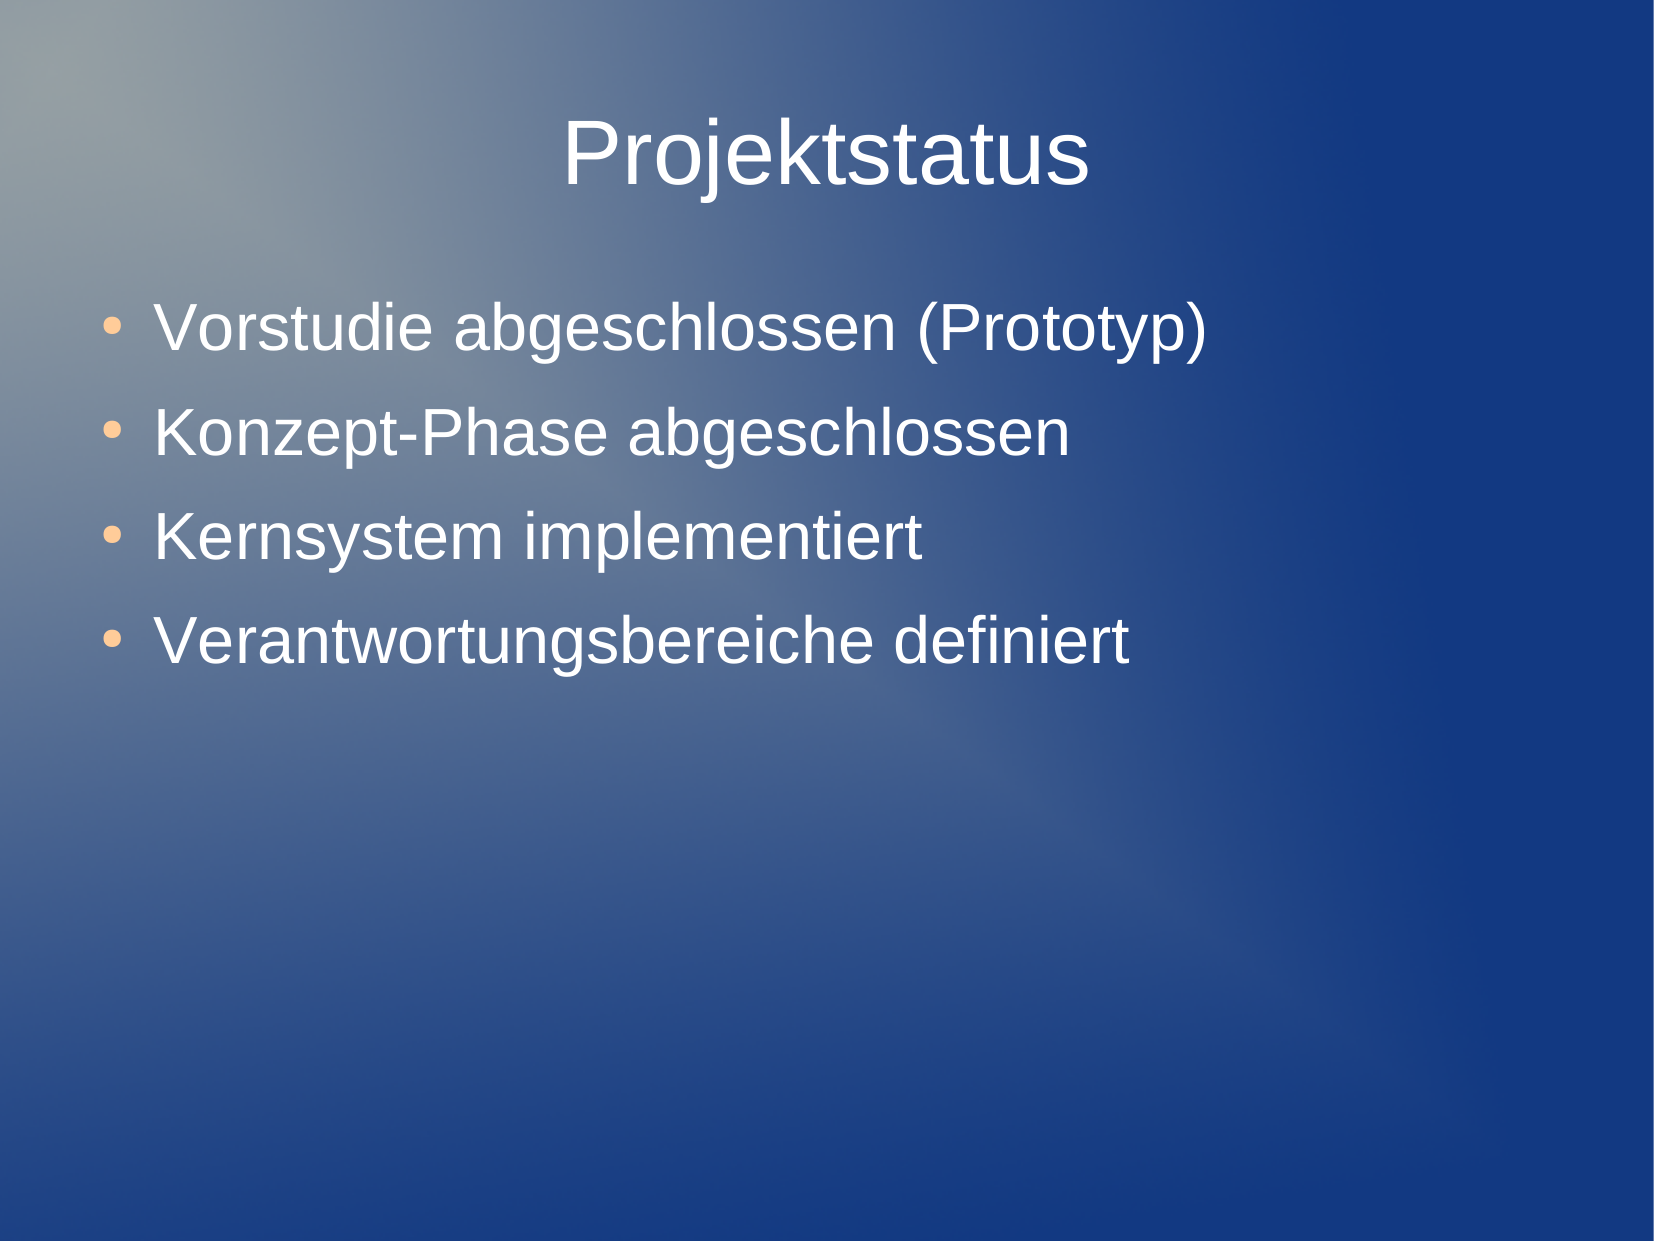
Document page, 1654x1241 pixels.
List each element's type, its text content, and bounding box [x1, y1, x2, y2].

title Projektstatus [82, 49, 1571, 257]
picture [0, 0, 1654, 1241]
list Vorstudie abgeschlossen (Prototyp) Konzept-Phase abgeschlossen Kernsystem implementiert Verantwortungsbereiche definiert [82, 290, 1571, 1109]
